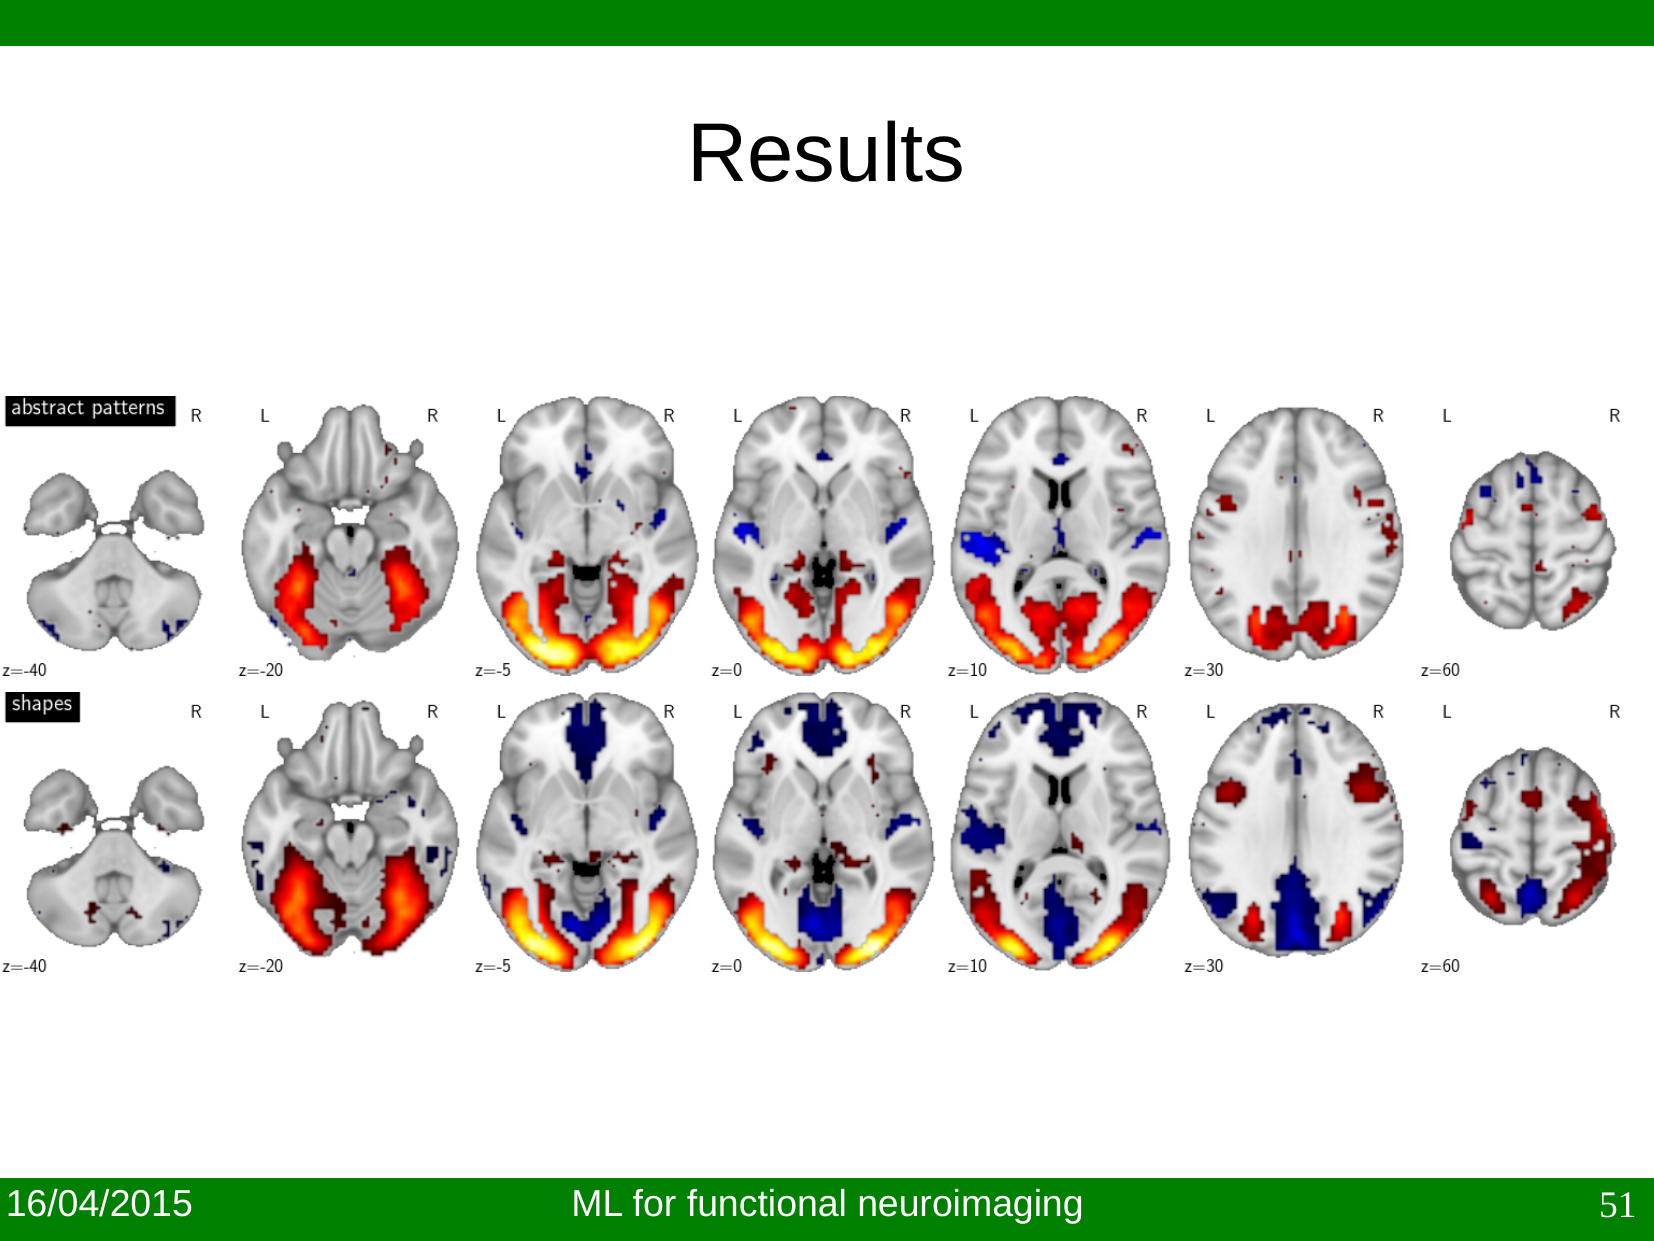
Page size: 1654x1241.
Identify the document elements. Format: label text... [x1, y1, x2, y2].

picture [0, 396, 1651, 676]
picture [0, 692, 1651, 972]
title Results [82, 49, 1571, 257]
